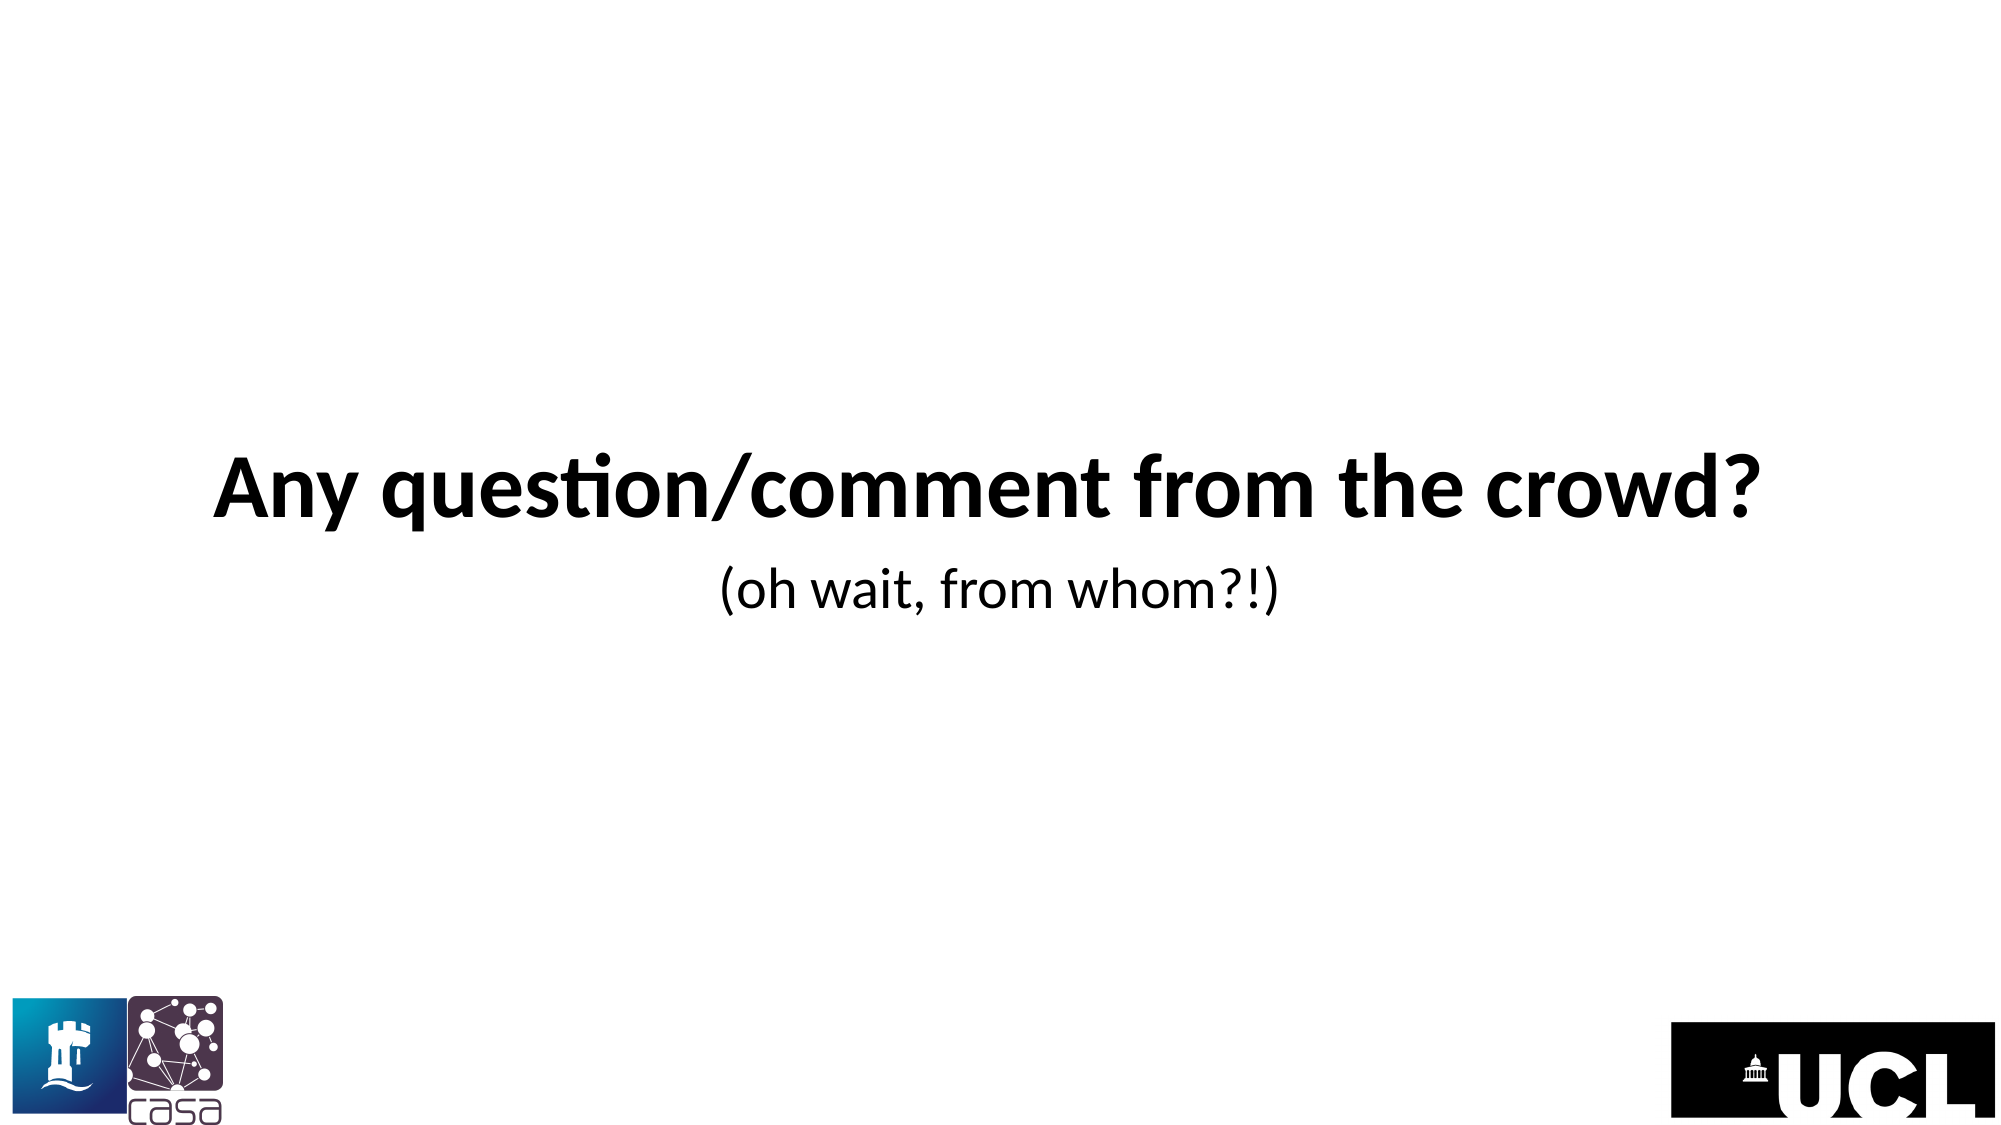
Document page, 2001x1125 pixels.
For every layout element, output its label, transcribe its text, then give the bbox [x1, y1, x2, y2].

list Any question/comment from the crowd? (oh wait, from whom?!) [137, 299, 1863, 1014]
